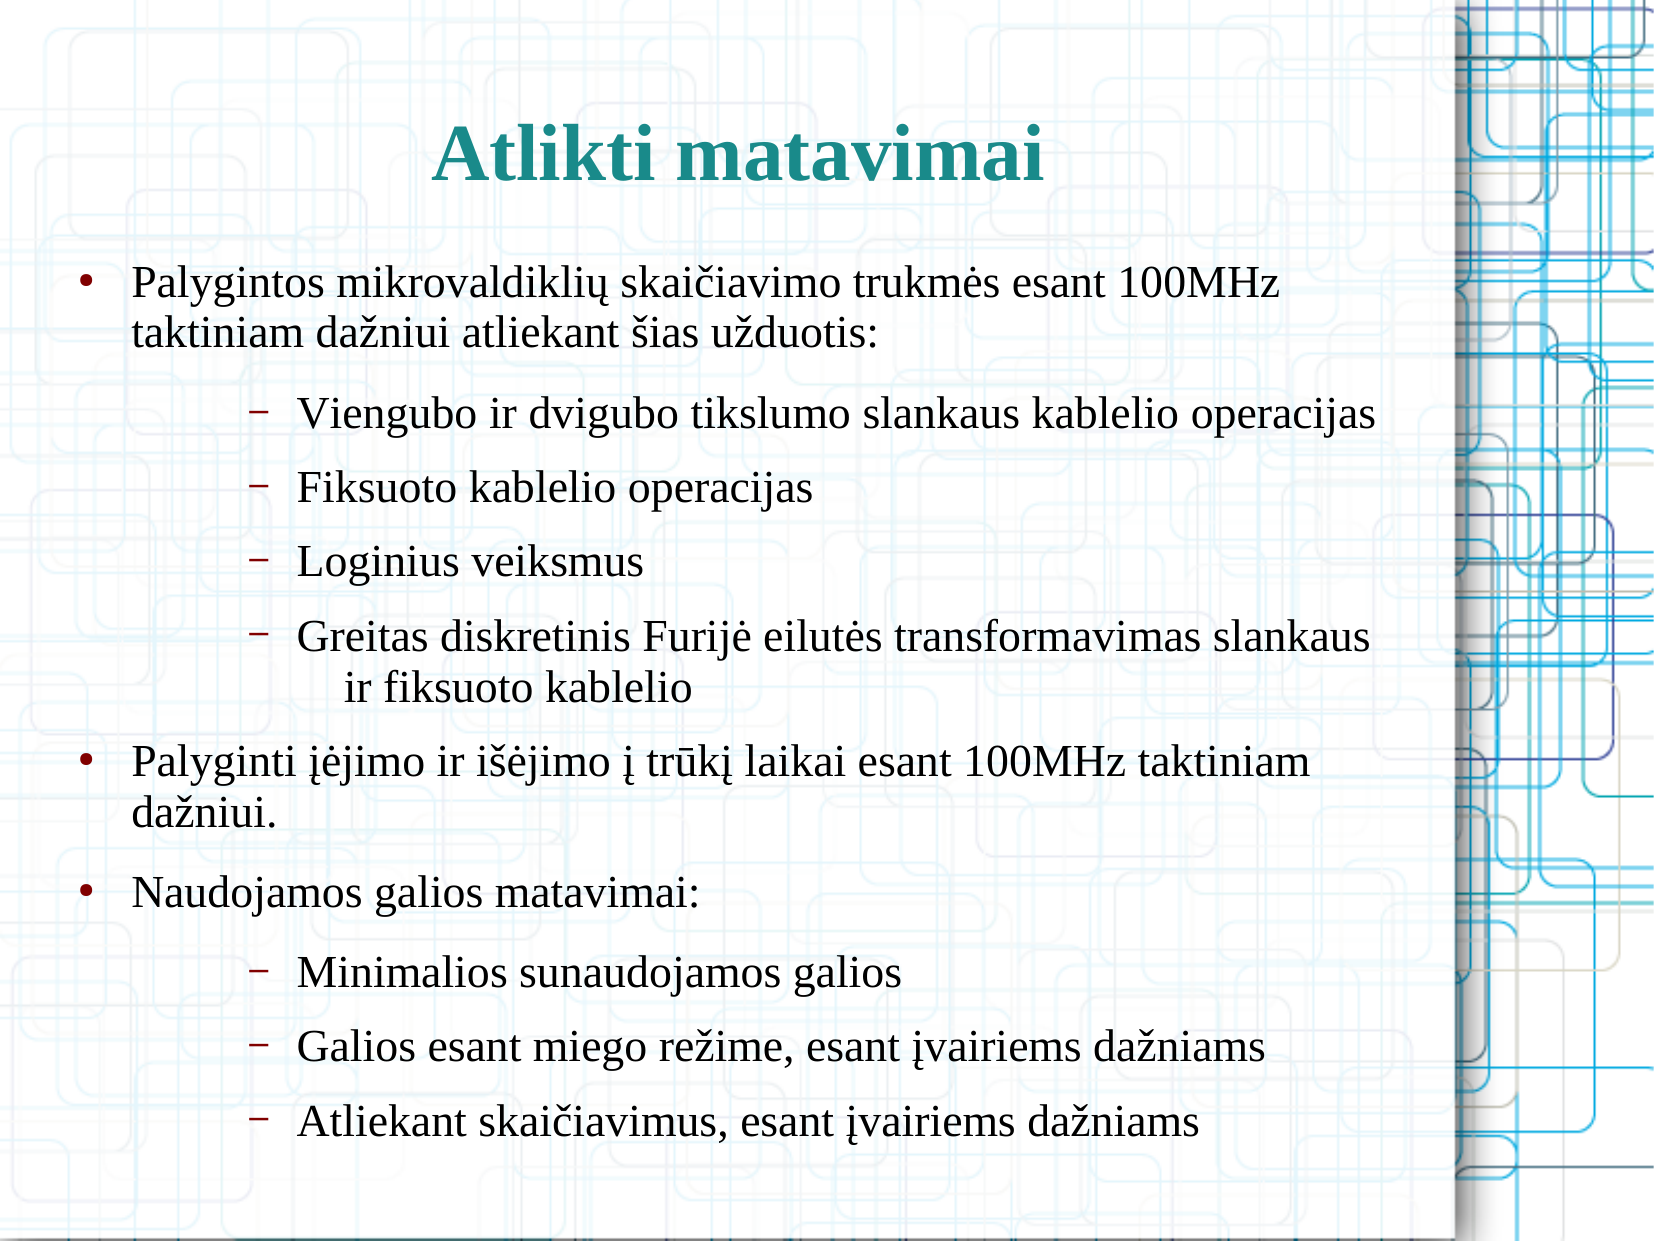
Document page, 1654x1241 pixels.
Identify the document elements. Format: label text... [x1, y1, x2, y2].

title Atlikti matavimai [59, 49, 1418, 257]
picture [0, 0, 1654, 1241]
list Palygintos mikrovaldiklių skaičiavimo trukmės esant 100MHz taktiniam dažniui atliekant šias užduotis: Viengubo ir dvigubo tikslumo slankaus kablelio operacijas Fiksuoto kablelio operacijas Loginius veiksmus Greitas diskretinis Furijė eilutės transformavimas slankaus ir fiksuoto kablelio Palyginti įėjimo ir išėjimo į trūkį laikai esant 100MHz taktiniam dažniui. Naudojamos galios matavimai: Minimalios sunaudojamos galios Galios esant miego režime, esant įvairiems dažniams Atliekant skaičiavimus, esant įvairiems dažniams [60, 256, 1396, 1217]
